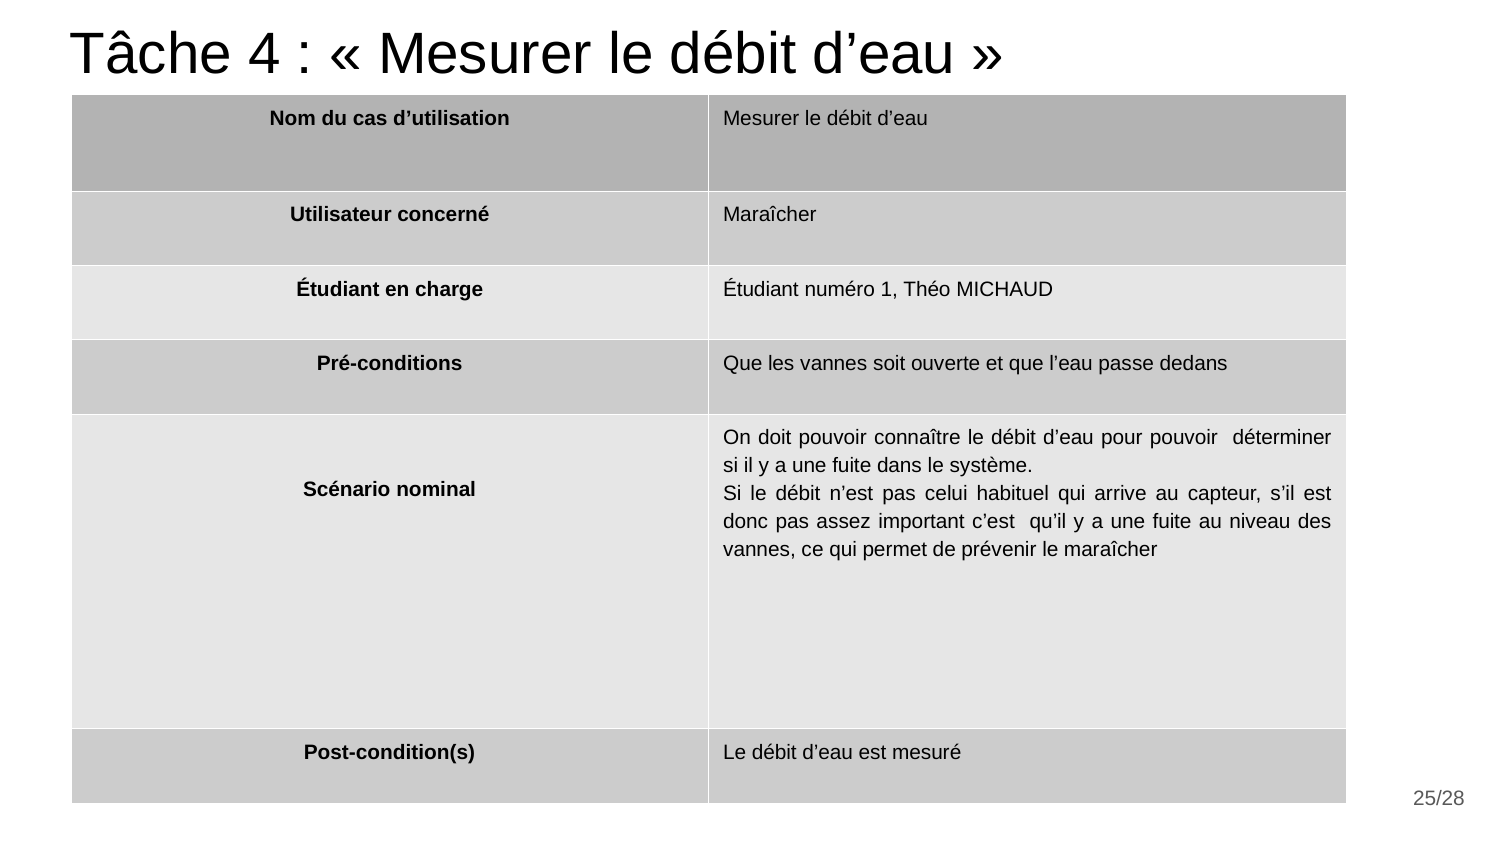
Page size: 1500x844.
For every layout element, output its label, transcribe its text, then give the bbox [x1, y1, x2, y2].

slide_number <numéro>/28 [1389, 764, 1480, 830]
table_cell Étudiant numéro 1, Théo MICHAUD [709, 266, 1346, 339]
table_cell Scénario nominal [72, 415, 708, 728]
table_cell Utilisateur concerné [72, 192, 708, 265]
table_cell Pré-conditions [72, 340, 708, 414]
table_cell Maraîcher [709, 192, 1346, 265]
table_cell Que les vannes soit ouverte et que l’eau passe dedans [709, 340, 1346, 414]
table_cell Étudiant en charge [72, 266, 708, 339]
table_cell Post-condition(s) [72, 729, 708, 803]
table_header Nom du cas d’utilisation [72, 95, 708, 191]
table_header Mesurer le débit d’eau [709, 95, 1346, 191]
title Tâche 4 : « Mesurer le débit d’eau » [55, 0, 1453, 94]
table_cell Le débit d’eau est mesuré [709, 729, 1346, 803]
table_cell On doit pouvoir connaître le débit d’eau pour pouvoir déterminer si il y a une fuite dans le système. Si le débit n’est pas celui habituel qui arrive au capteur, s’il est donc pas assez important c’est qu’il y a une fuite au niveau des vannes, ce qui permet de prévenir le maraîcher [709, 415, 1346, 728]
